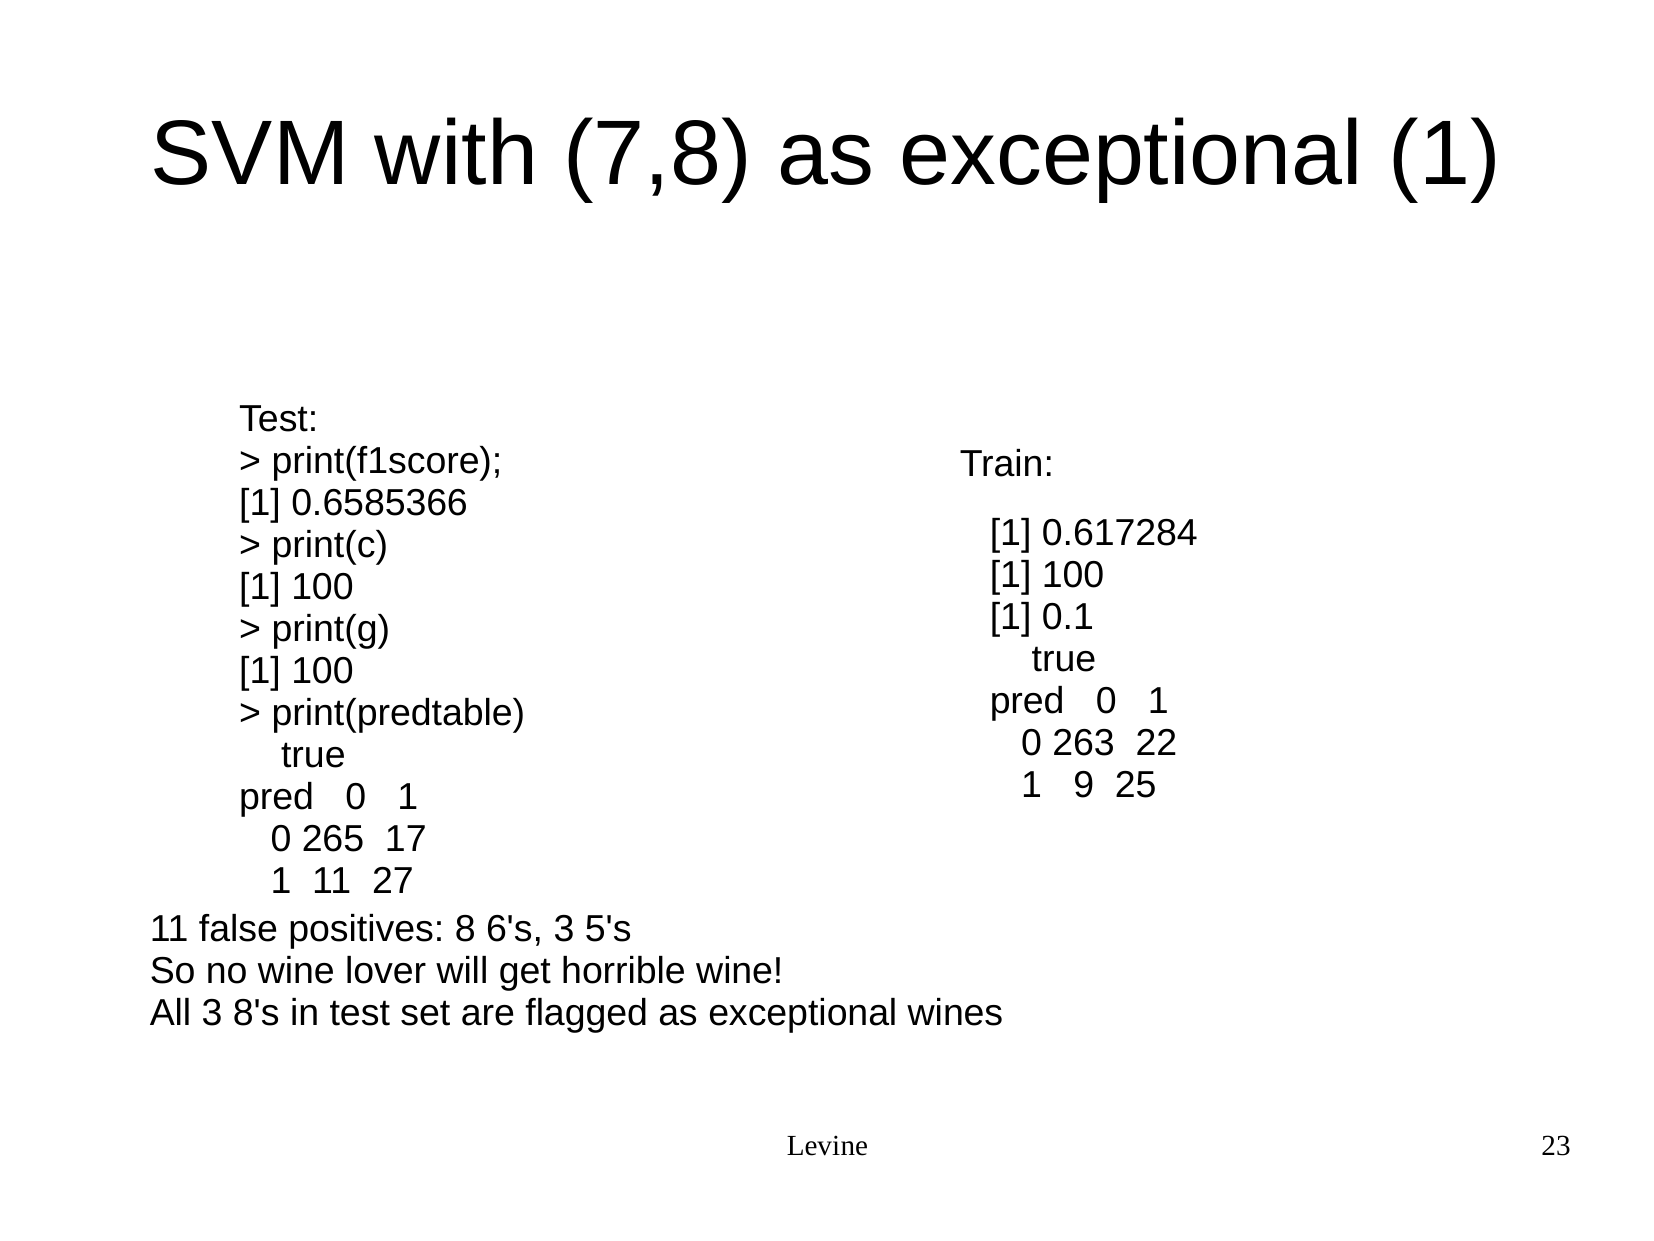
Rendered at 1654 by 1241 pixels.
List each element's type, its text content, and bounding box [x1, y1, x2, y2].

text_box 11 false positives: 8 6's, 3 5's So no wine lover will get horrible wine! All 3 8's in test set are flagged as exceptional wines [135, 900, 1019, 1041]
text_box Train: [945, 435, 1069, 492]
text_box Test: > print(f1score); [1] 0.6585366 > print(c) [1] 100 > print(g) [1] 100 > print(predtable) true pred 0 1 0 265 17 1 11 27 [224, 390, 541, 900]
title SVM with (7,8) as exceptional (1) [82, 49, 1571, 257]
text_box [1] 0.617284 [1] 100 [1] 0.1 true pred 0 1 0 263 22 1 9 25 [975, 504, 1213, 856]
